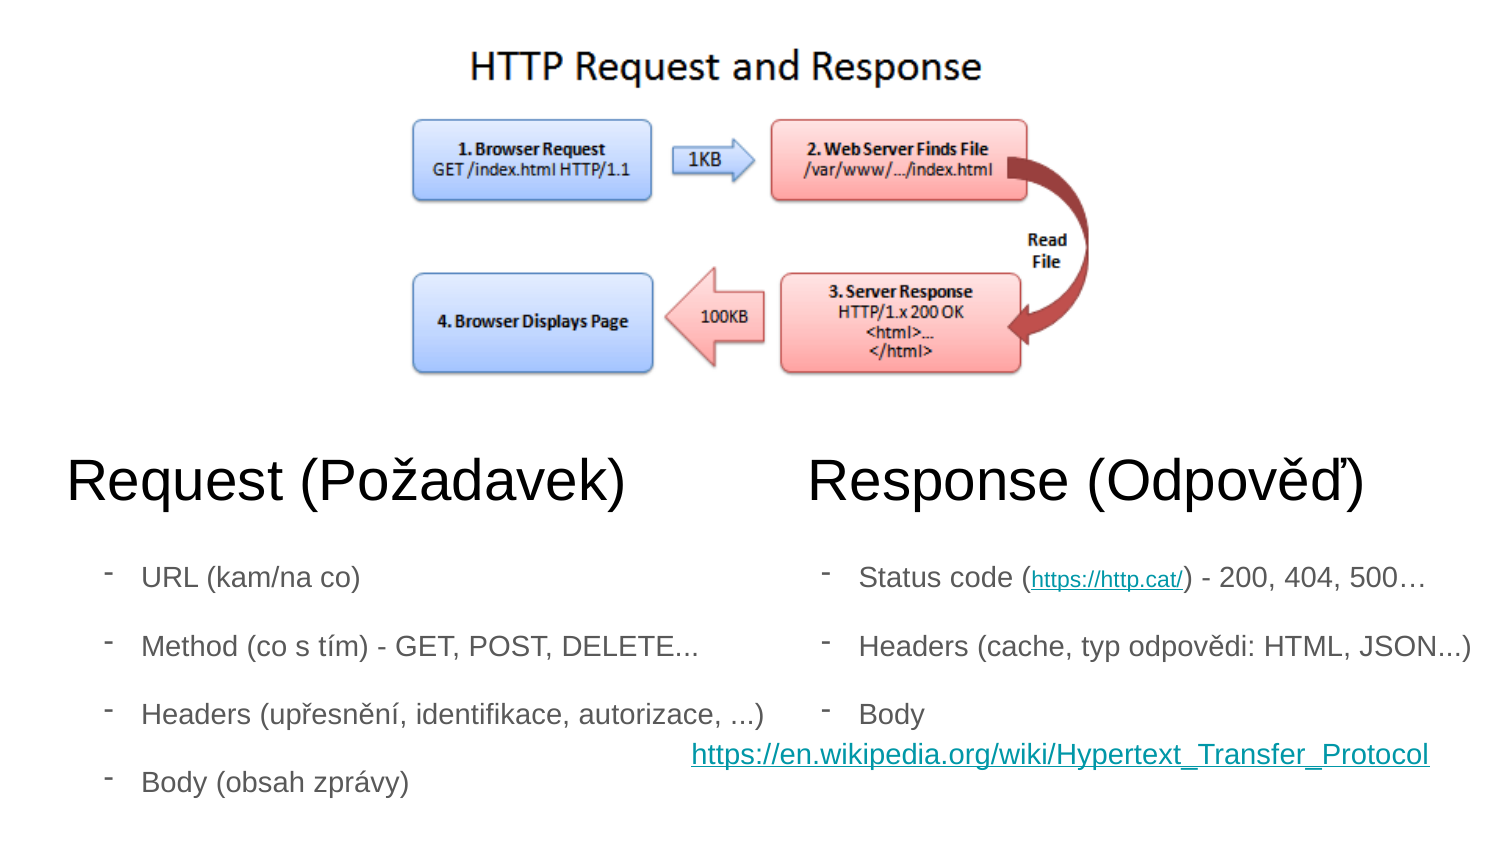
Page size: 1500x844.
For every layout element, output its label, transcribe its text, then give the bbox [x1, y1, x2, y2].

picture [408, 38, 1092, 384]
list URL (kam/na co) Method (co s tím) - GET, POST, DELETE... Headers (upřesnění, identifikace, autorizace, ...) Body (obsah zprávy) [51, 543, 768, 797]
title Response (Odpověď) [792, 427, 1449, 522]
list Status code (https://http.cat/) - 200, 404, 500… Headers (cache, typ odpovědi: HTML, JSON...) Body [768, 543, 1500, 767]
text_box https://en.wikipedia.org/wiki/Hypertext_Transfer_Protocol [676, 722, 1452, 817]
title Request (Požadavek) [51, 427, 708, 522]
